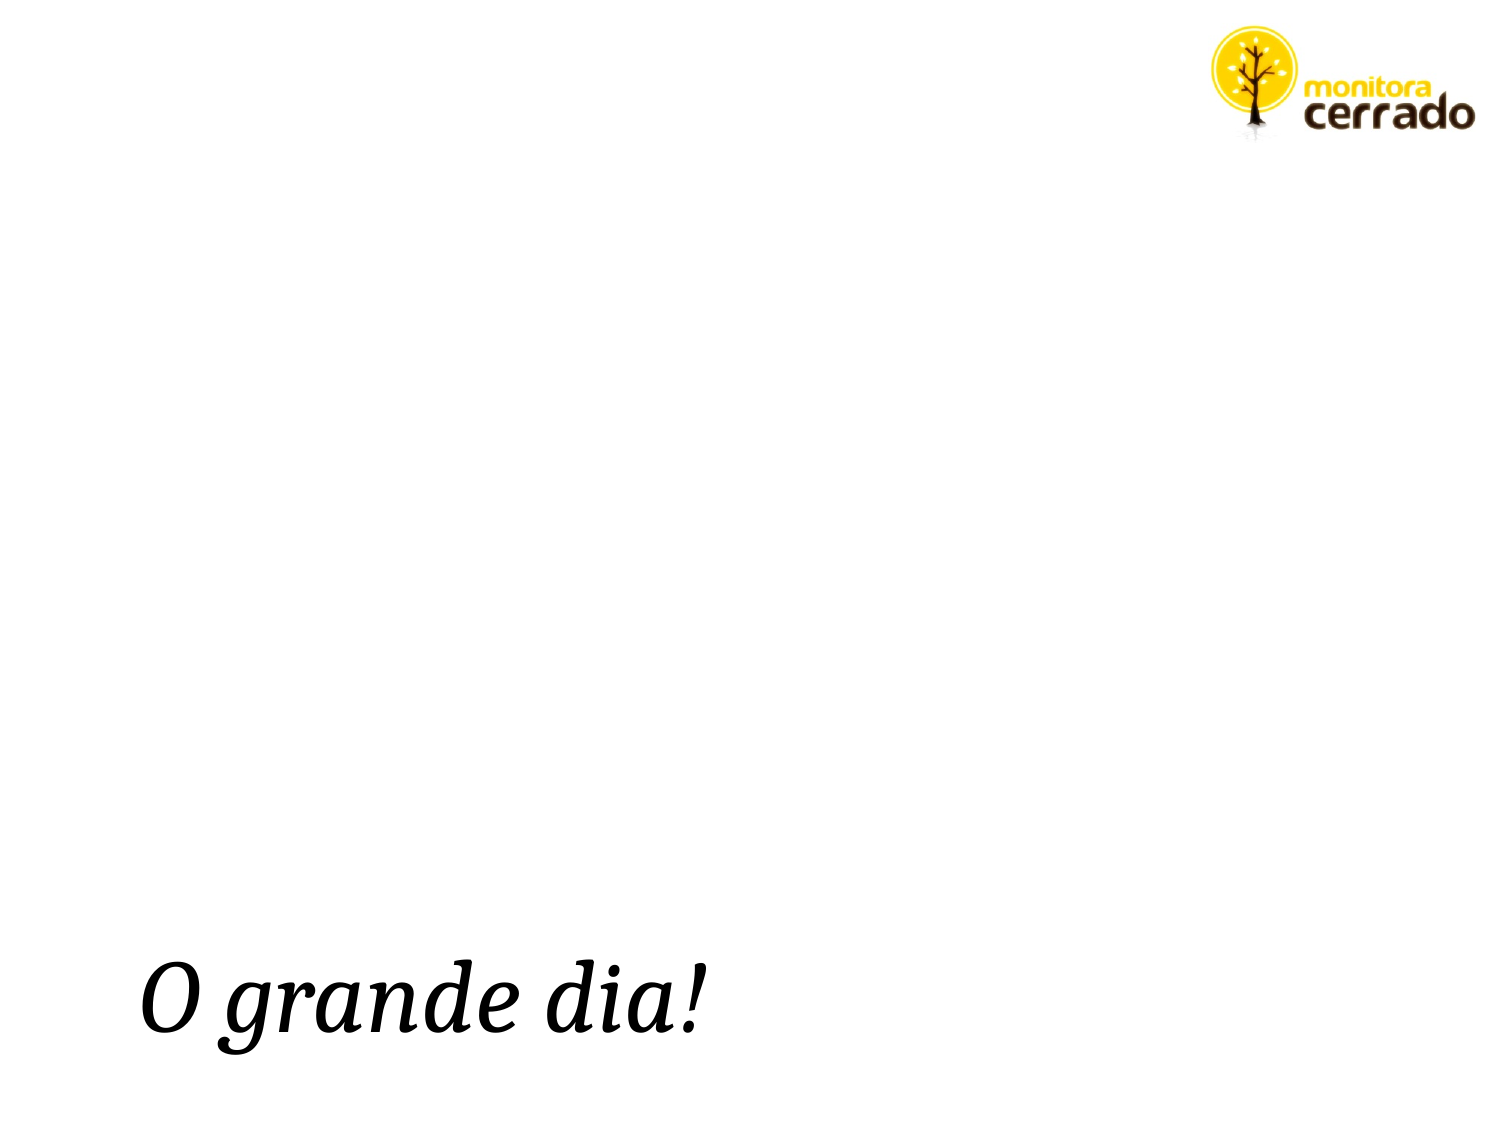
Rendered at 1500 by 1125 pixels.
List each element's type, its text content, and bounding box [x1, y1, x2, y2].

picture [1208, 23, 1476, 143]
text_box O grande dia! [124, 921, 724, 1061]
